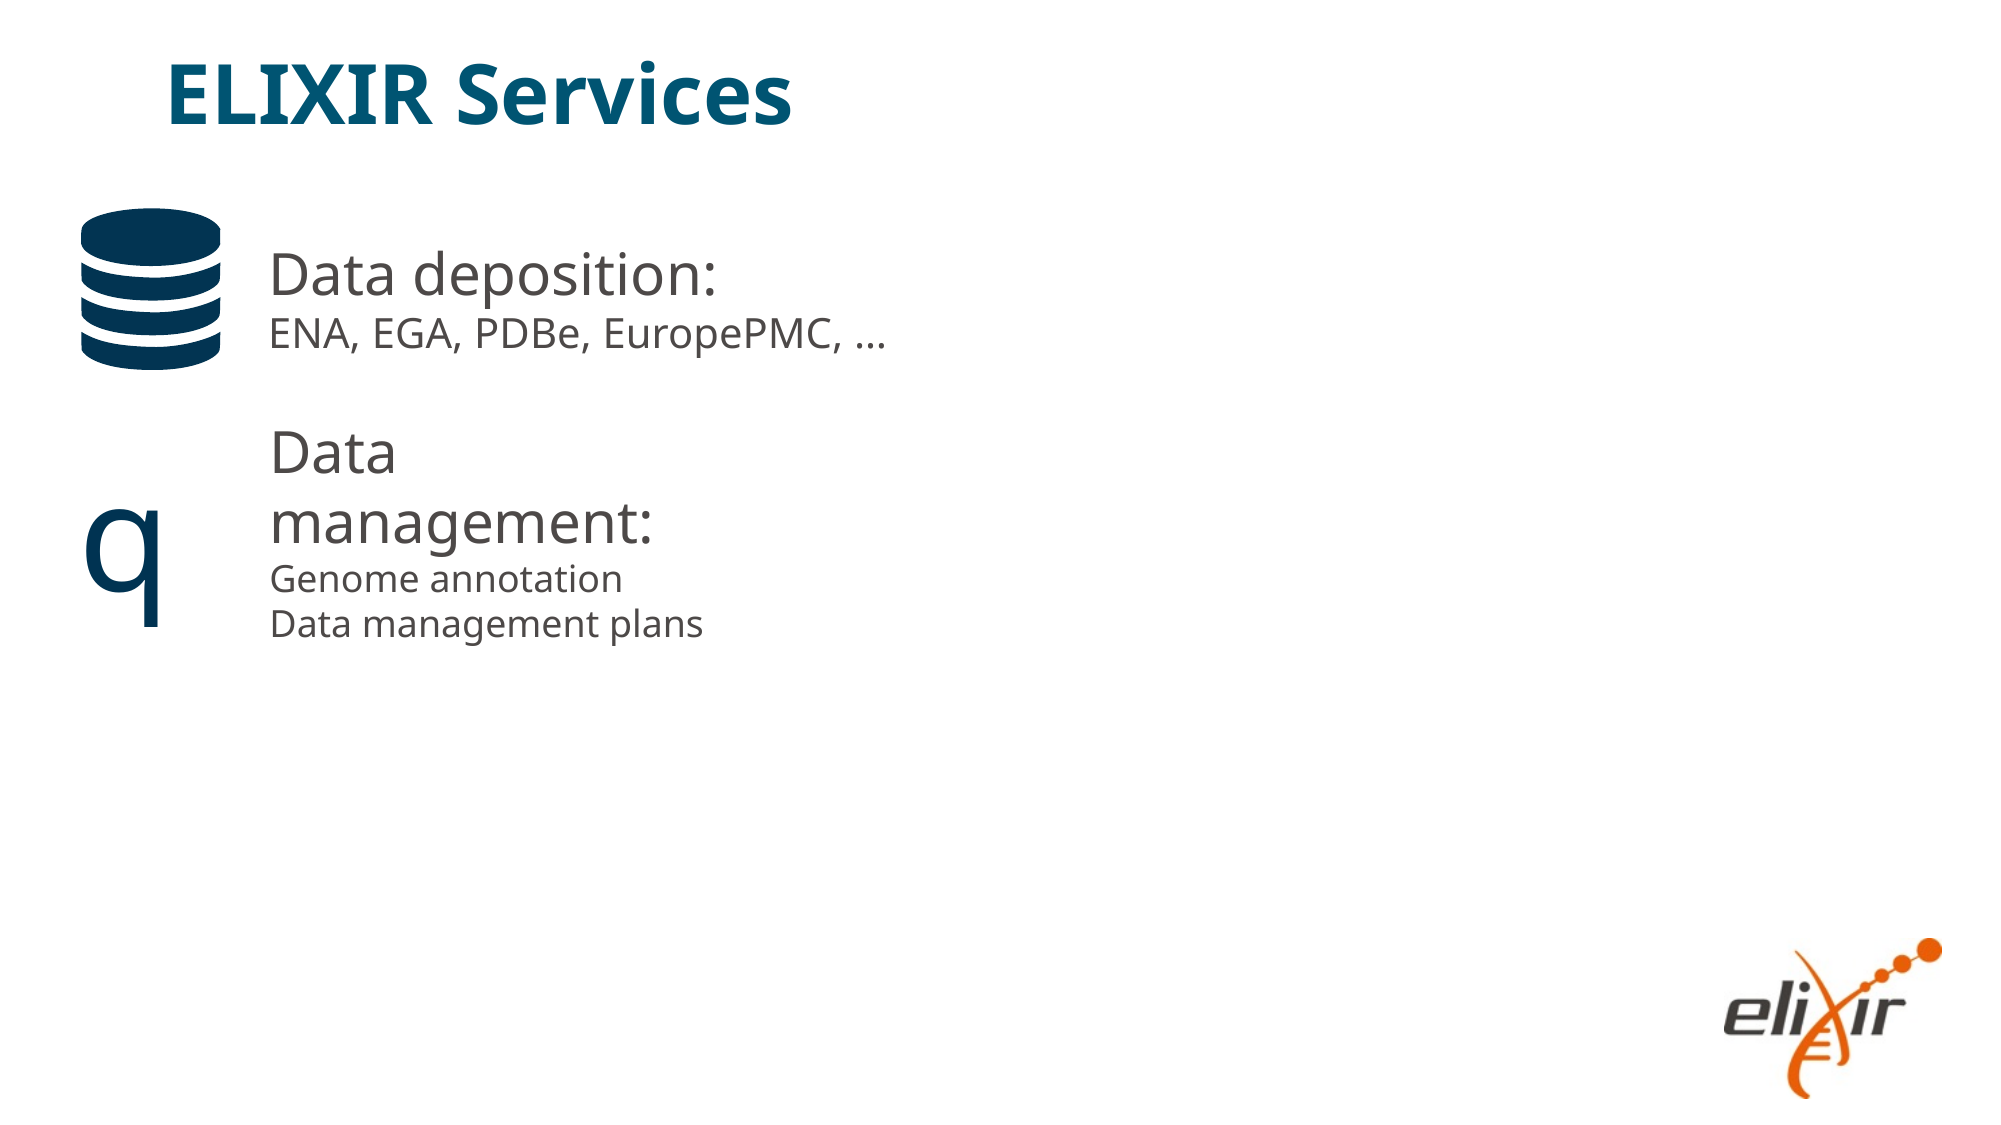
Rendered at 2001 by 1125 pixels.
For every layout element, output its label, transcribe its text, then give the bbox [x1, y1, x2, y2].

text_box Data management: Genome annotation Data management plans [254, 407, 783, 653]
picture [1724, 938, 1942, 1099]
picture [54, 188, 253, 390]
text_box q [63, 423, 244, 591]
text_box Data deposition: ENA, EGA, PDBe, EuropePMC, … [253, 229, 1283, 410]
title ELIXIR Services [164, 41, 1503, 136]
